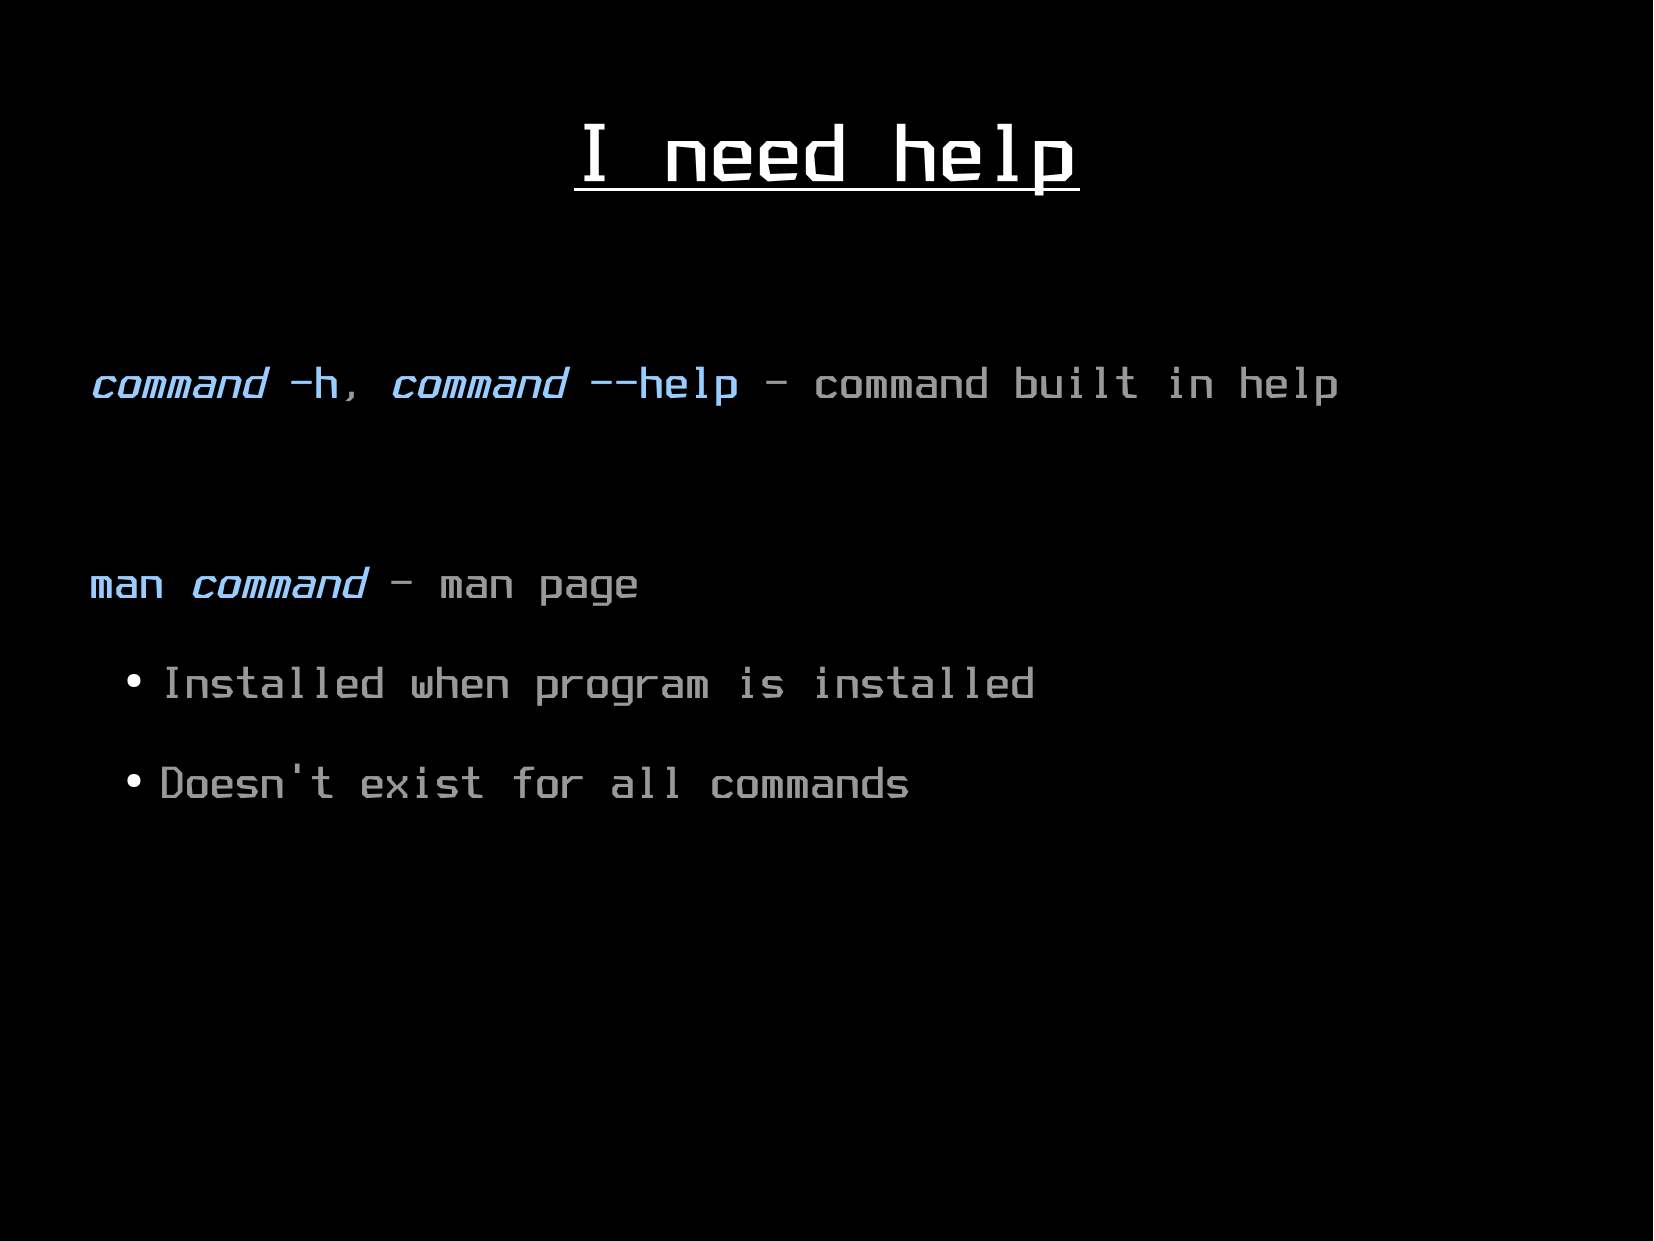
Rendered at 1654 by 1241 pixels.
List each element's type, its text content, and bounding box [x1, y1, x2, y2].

title I need help [82, 49, 1571, 257]
text_box command -h, command --help - command built in help man command - man page Installed when program is installed Doesn't exist for all commands [75, 300, 1591, 1047]
